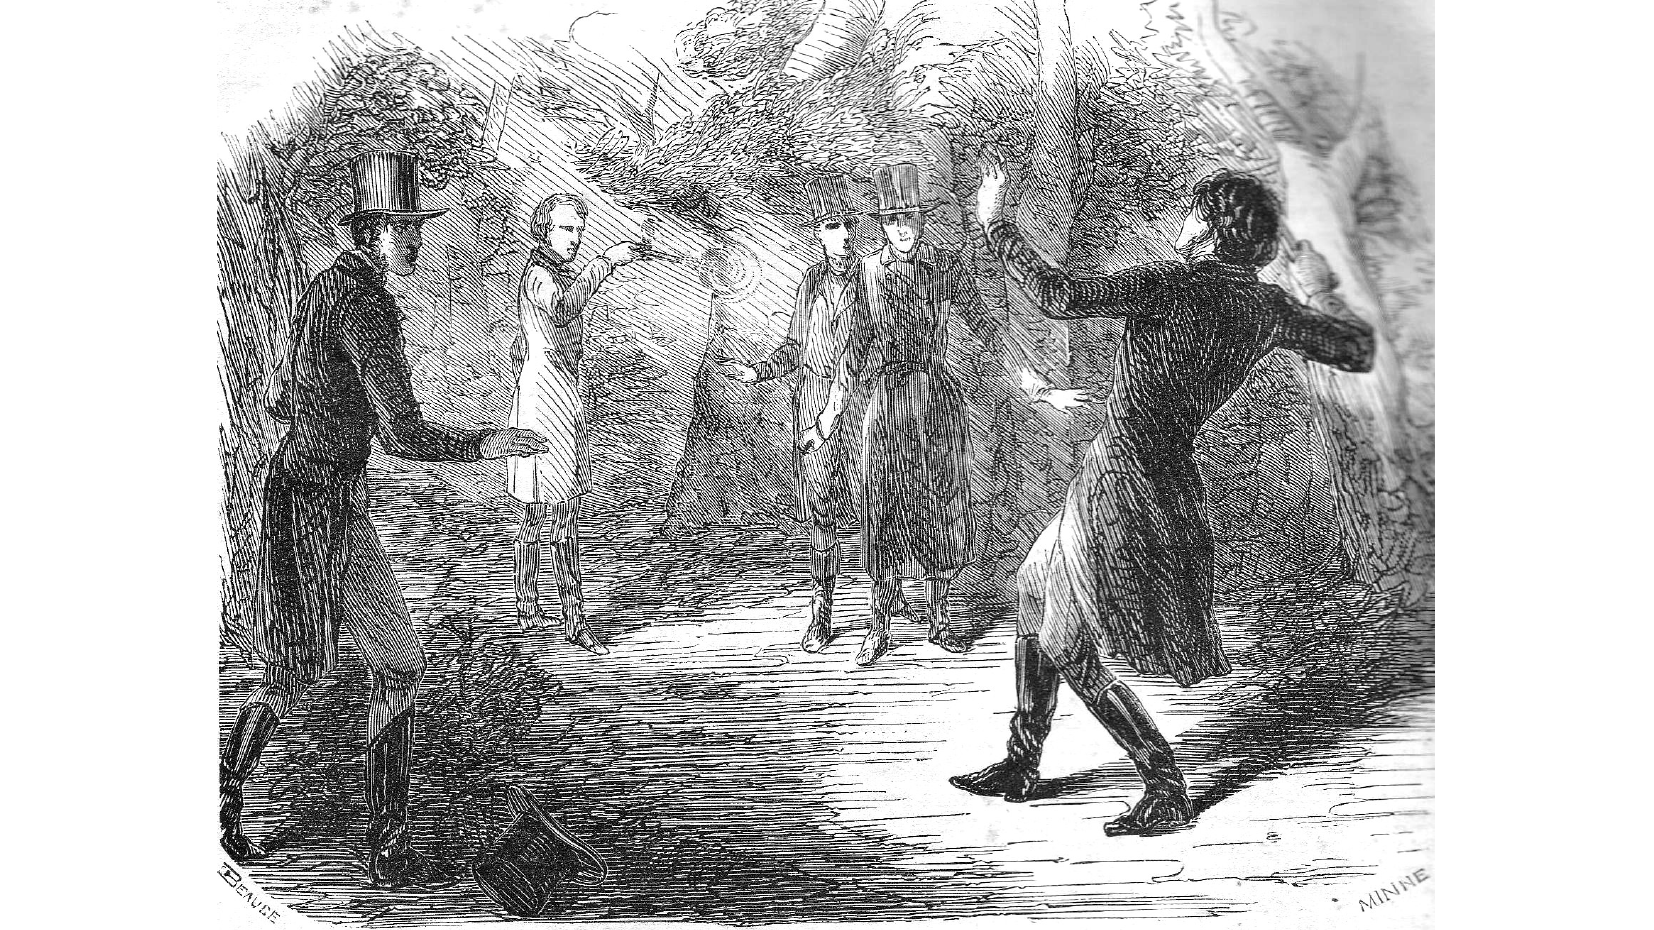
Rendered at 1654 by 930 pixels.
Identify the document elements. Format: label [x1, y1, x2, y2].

picture [217, 0, 1435, 930]
